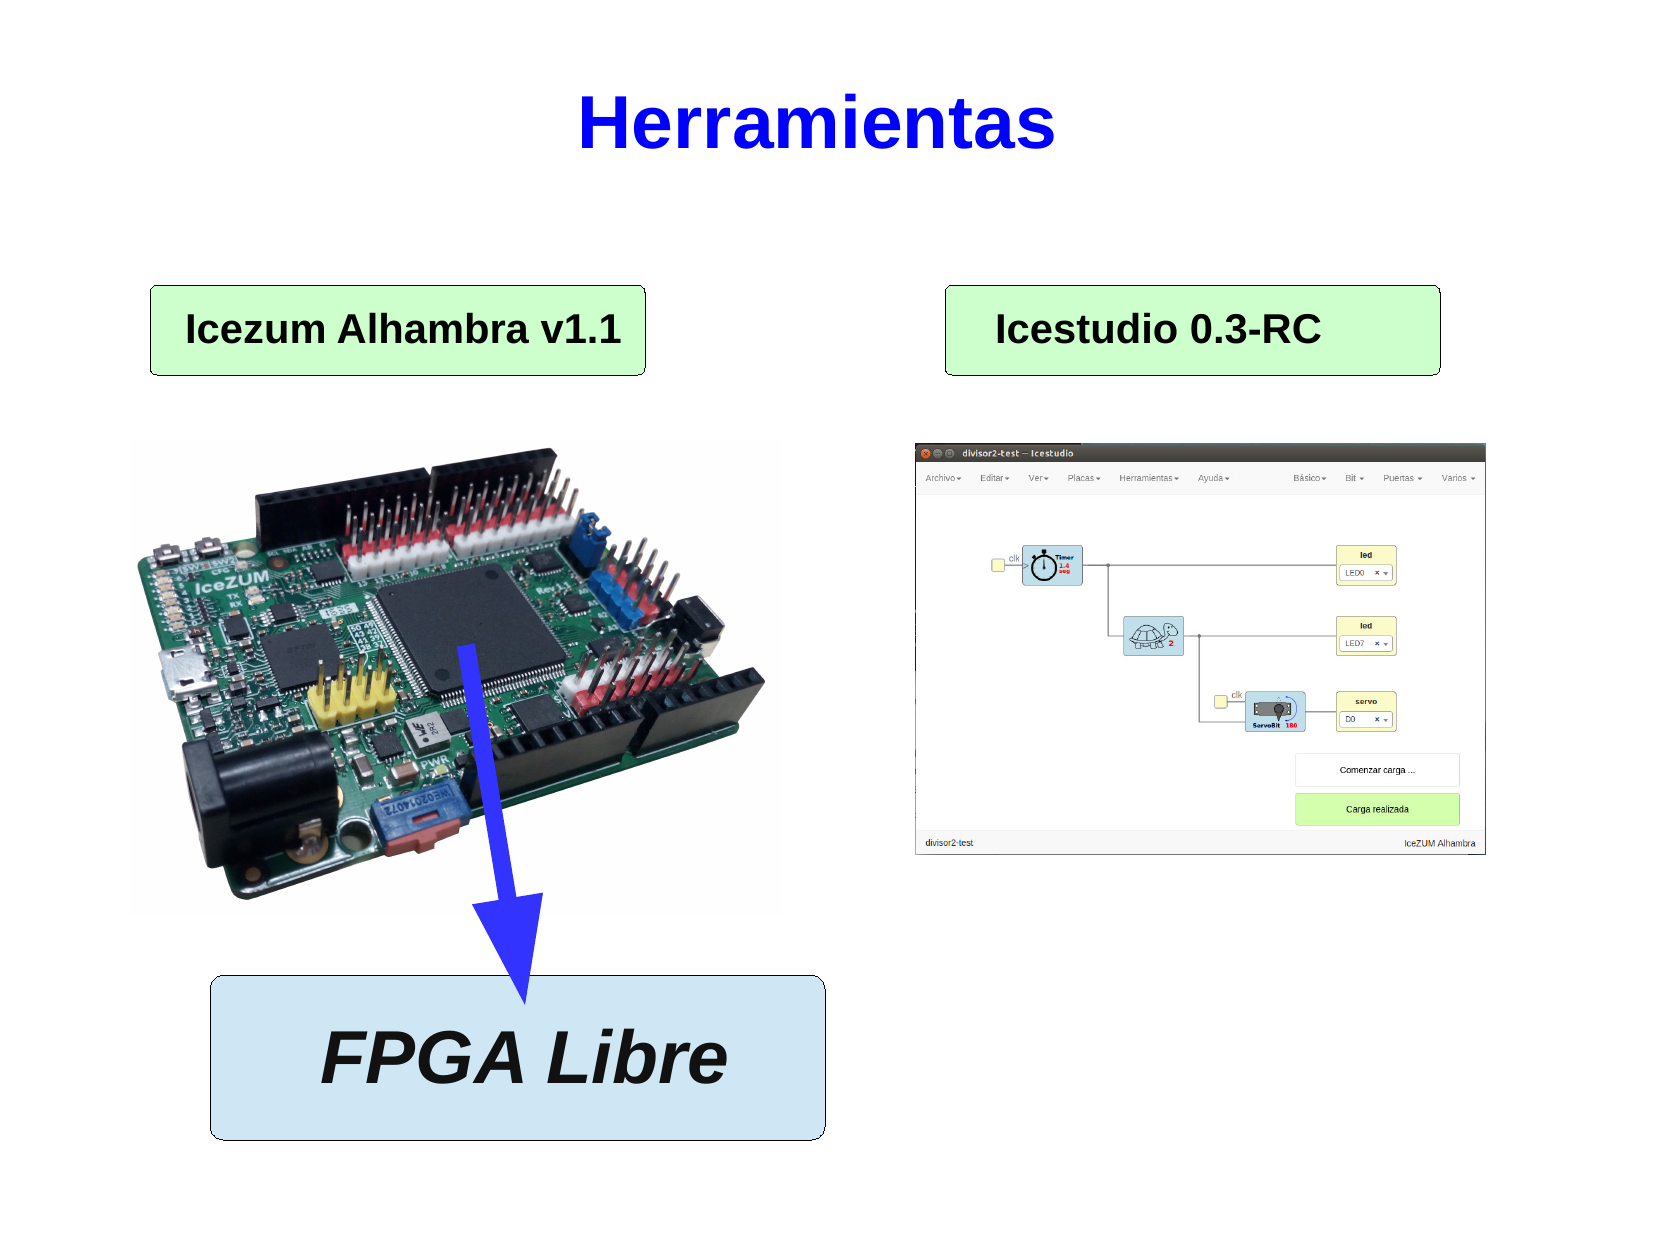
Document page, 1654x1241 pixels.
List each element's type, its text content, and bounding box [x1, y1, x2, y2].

text_box Herramientas [90, 73, 1546, 211]
picture [130, 440, 781, 916]
picture [915, 443, 1486, 856]
text_box Icezum Alhambra v1.1 [135, 298, 661, 376]
text_box [150, 285, 646, 298]
text_box Icestudio 0.3-RC [945, 298, 1411, 361]
text_box [945, 285, 1441, 376]
text_box [526, 975, 826, 1005]
text_box FPGA Libre [225, 1005, 826, 1111]
text_box [210, 975, 826, 1141]
